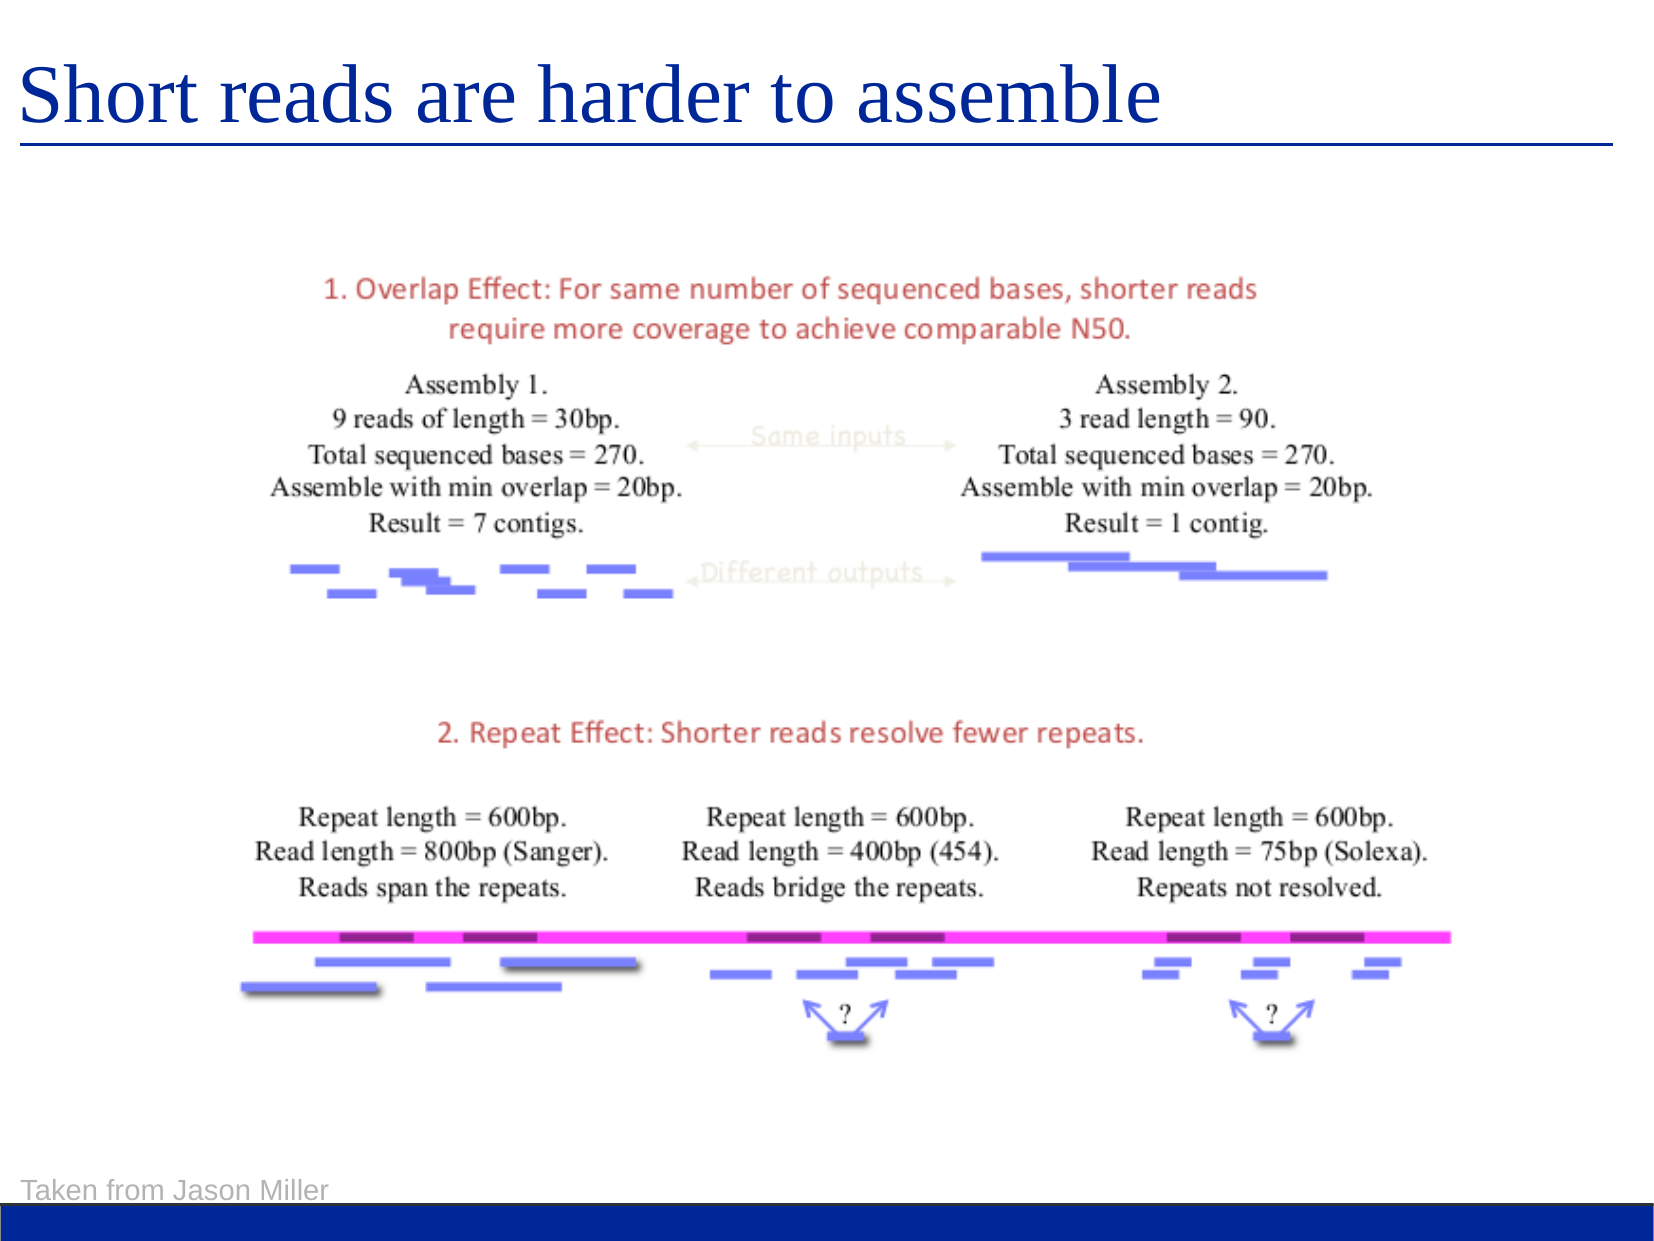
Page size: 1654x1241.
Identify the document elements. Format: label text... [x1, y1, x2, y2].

text_box Taken from Jason Miller [5, 1166, 402, 1214]
title Short reads are harder to assemble [17, 0, 1589, 198]
picture [185, 248, 1469, 1075]
